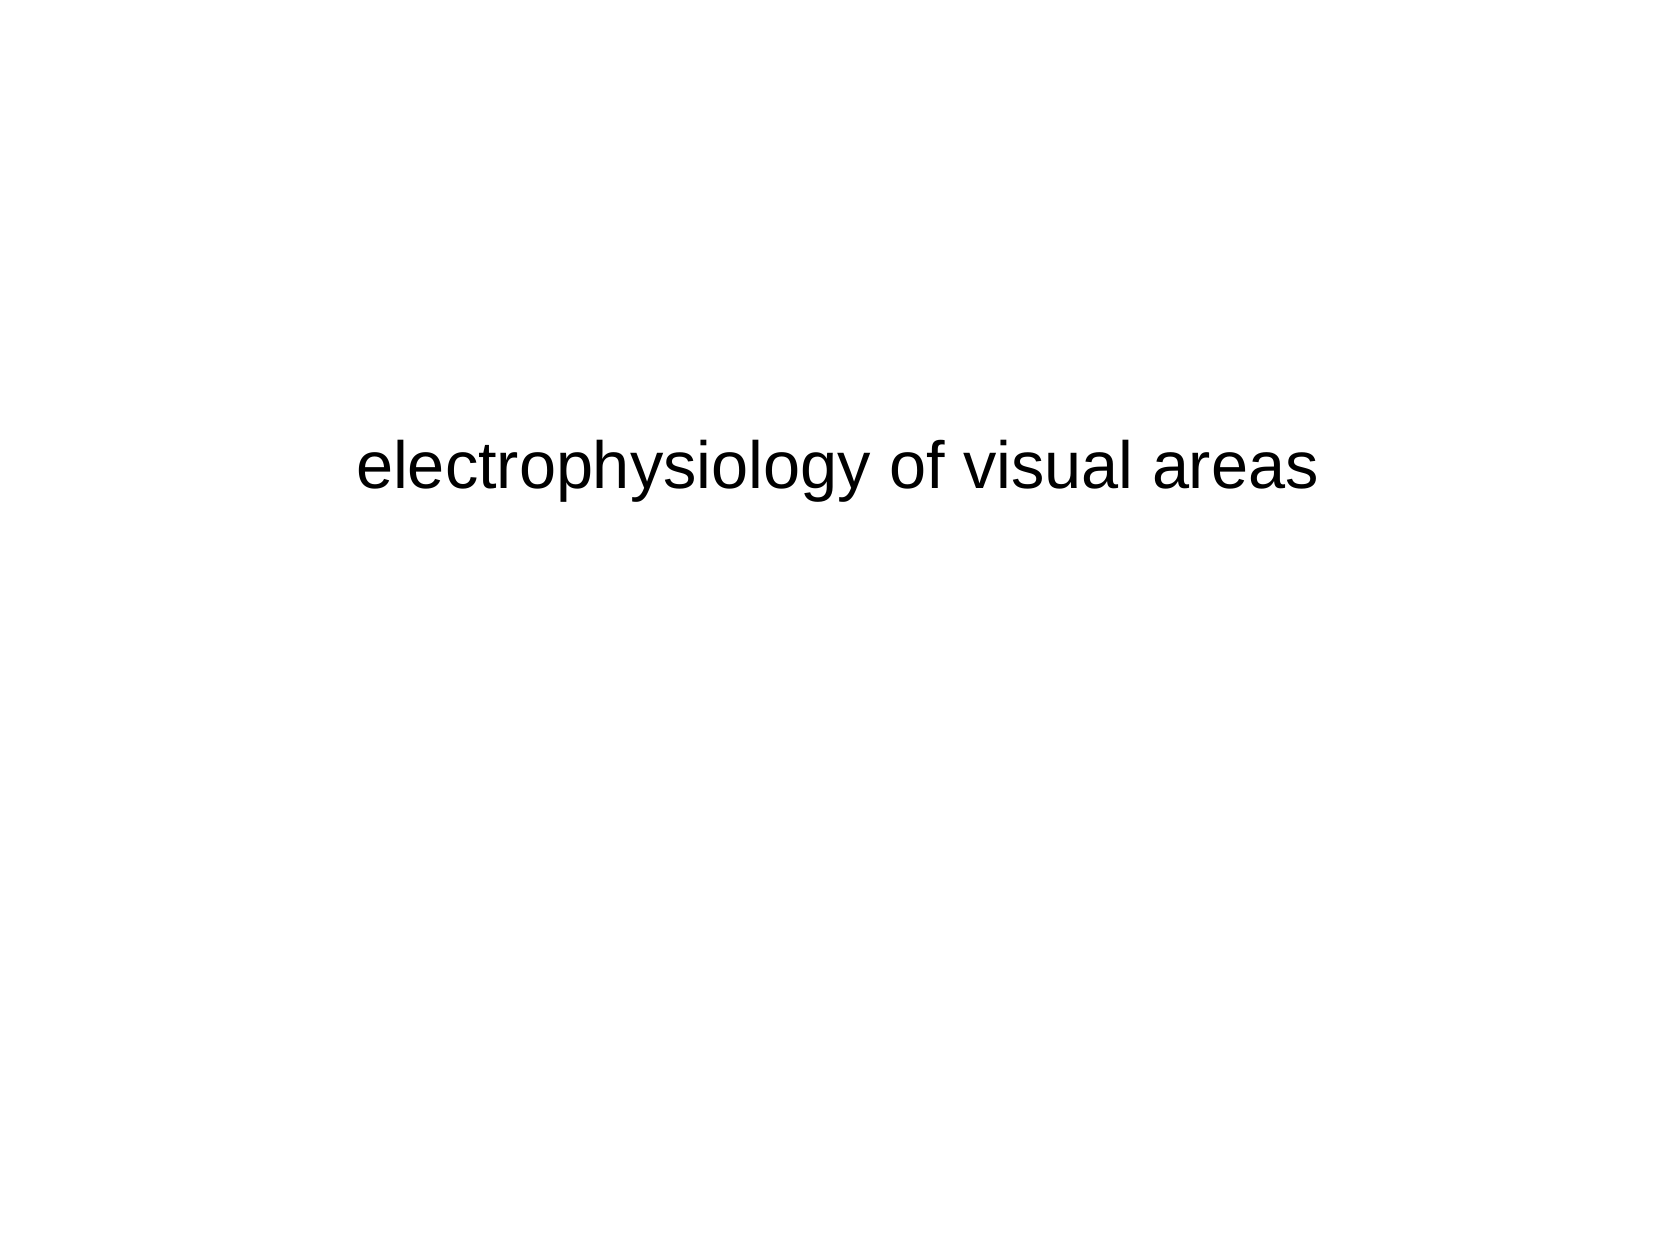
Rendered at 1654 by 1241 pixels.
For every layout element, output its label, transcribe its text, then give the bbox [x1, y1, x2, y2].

subtitle electrophysiology of visual areas [22, 19, 1654, 1166]
